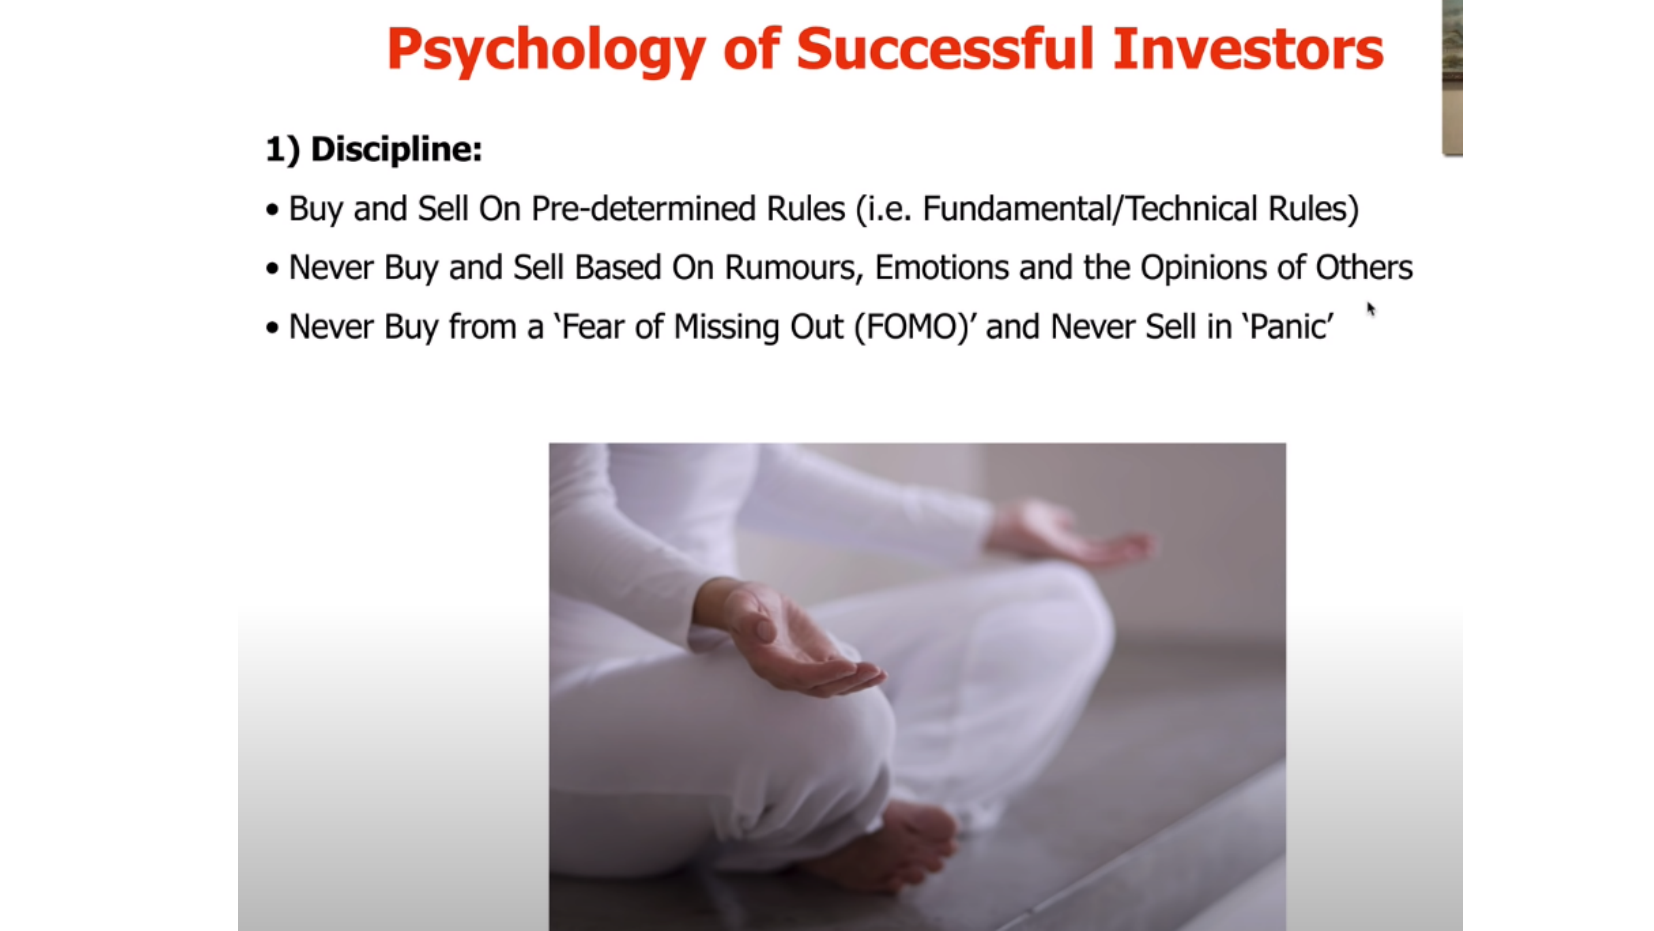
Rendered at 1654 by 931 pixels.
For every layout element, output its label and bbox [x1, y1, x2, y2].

picture [238, 0, 1463, 931]
